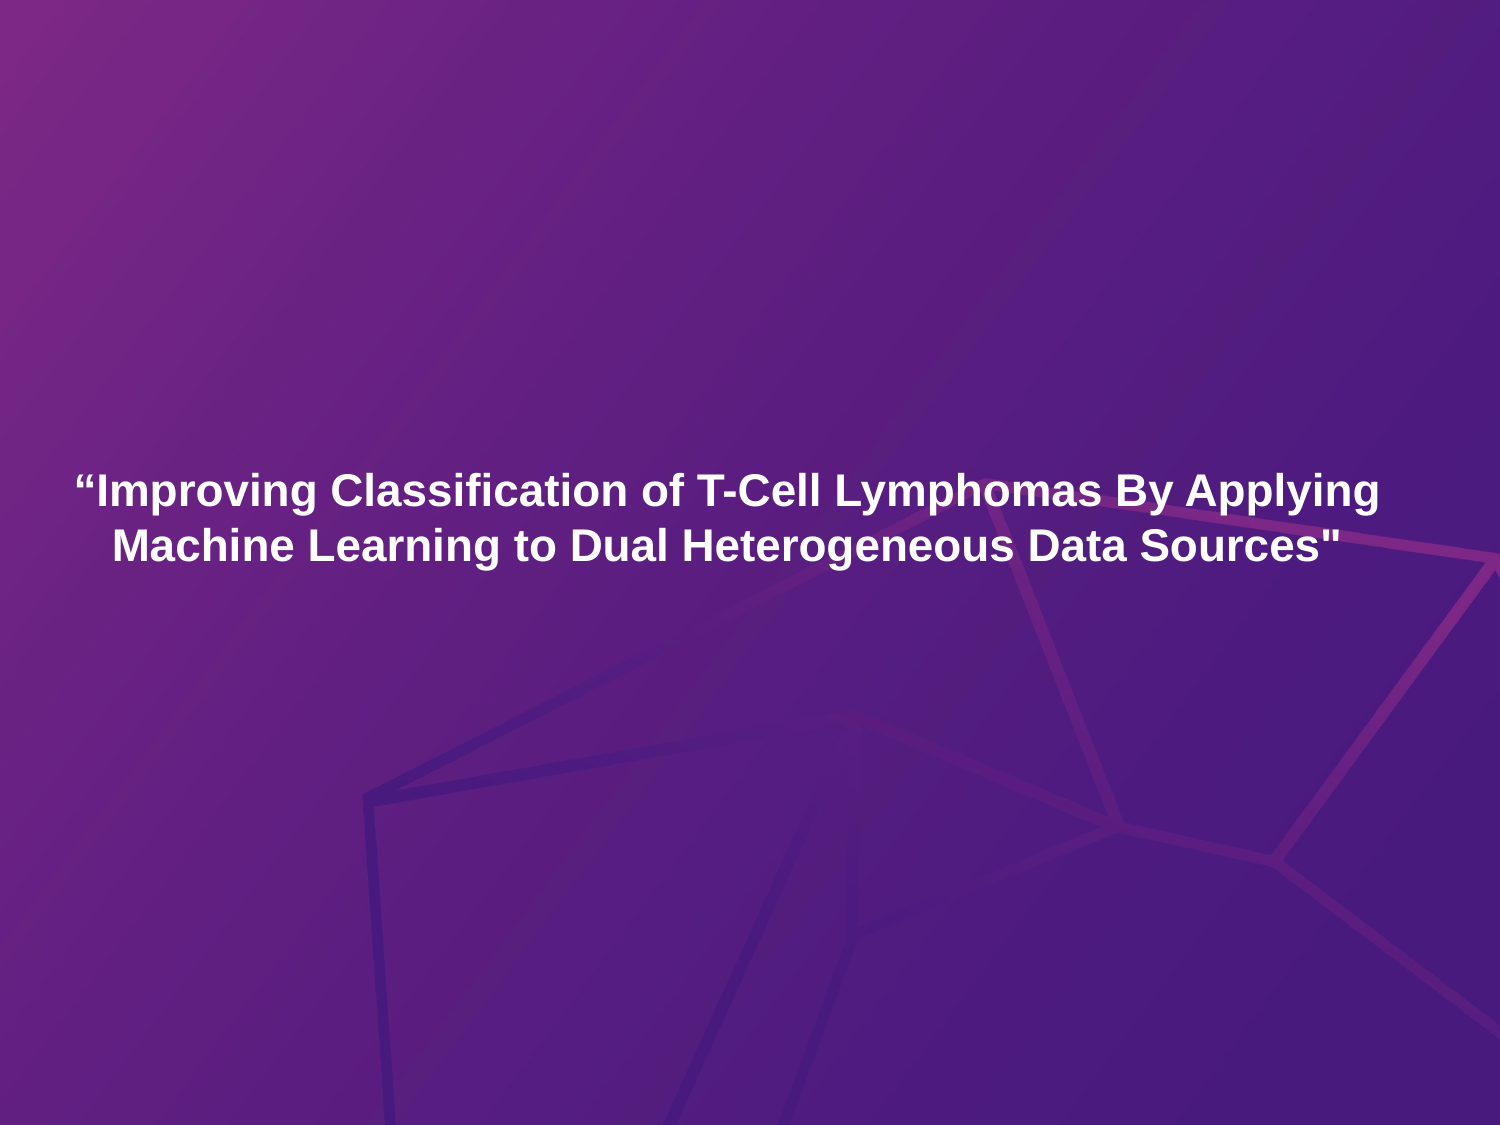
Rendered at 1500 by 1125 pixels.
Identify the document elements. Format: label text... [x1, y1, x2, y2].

picture [0, 0, 1500, 1125]
title “Improving Classification of T-Cell Lymphomas By Applying Machine Learning to Dual Heterogeneous Data Sources" [35, 452, 1420, 579]
